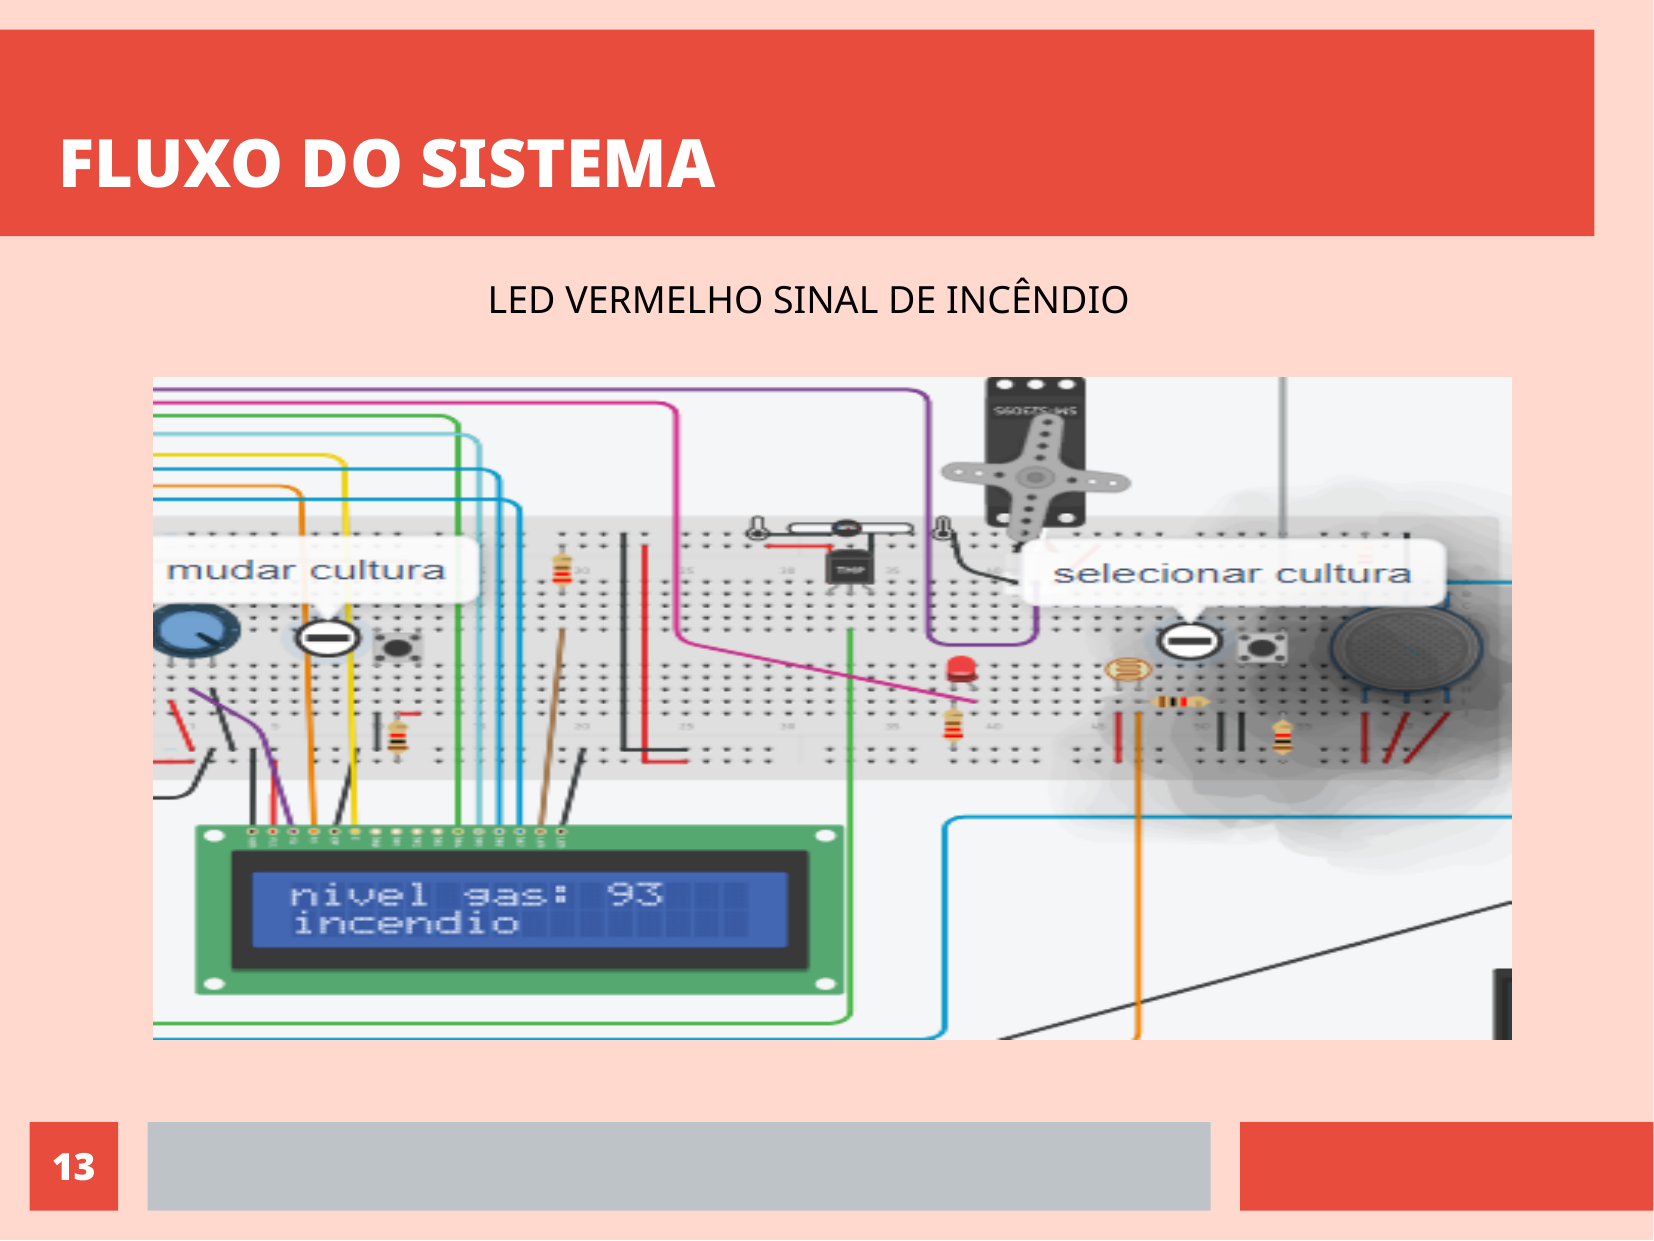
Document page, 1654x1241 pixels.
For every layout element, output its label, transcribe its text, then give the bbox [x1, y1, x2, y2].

picture [153, 377, 1512, 1040]
text_box LED VERMELHO SINAL DE INCÊNDIO [236, 265, 1382, 334]
title FLUXO DO SISTEMA [59, 59, 1595, 207]
